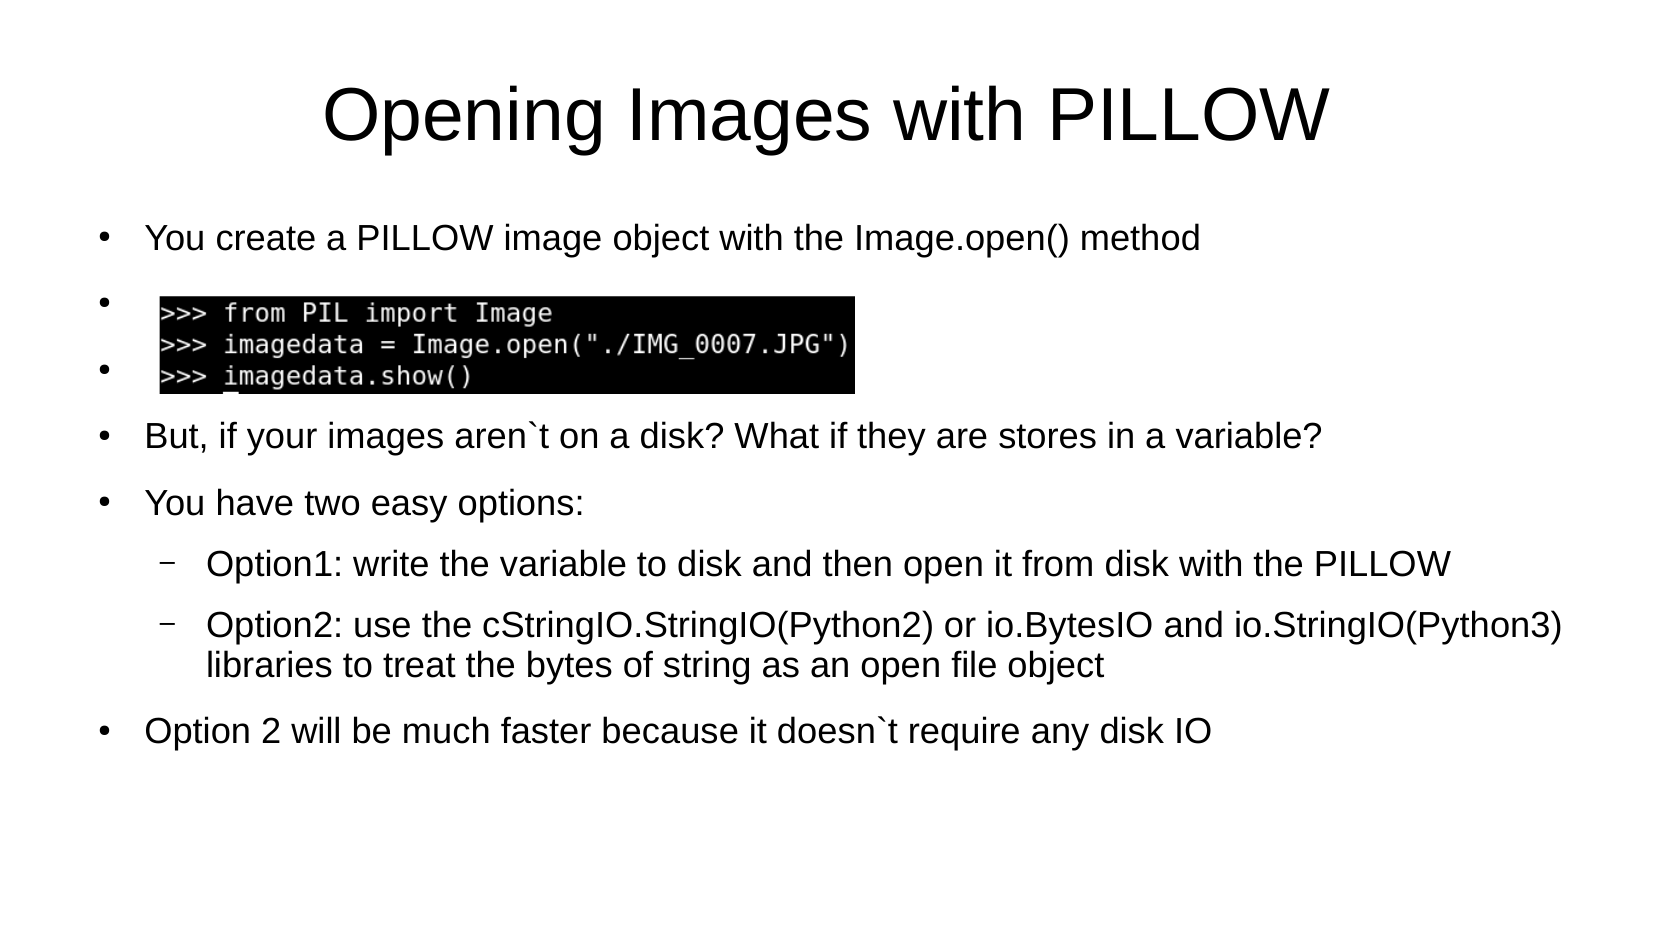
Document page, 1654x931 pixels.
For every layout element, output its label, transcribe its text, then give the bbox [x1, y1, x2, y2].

picture [159, 296, 856, 394]
title Opening Images with PILLOW [82, 37, 1571, 193]
list You create a PILLOW image object with the Image.open() method But, if your images aren`t on a disk? What if they are stores in a variable? You have two easy options: Option1: write the variable to disk and then open it from disk with the PILLOW Option2: use the cStringIO.StringIO(Python2) or io.BytesIO and io.StringIO(Python3) libraries to treat the bytes of string as an open file object Option 2 will be much faster because it doesn`t require any disk IO [82, 217, 1571, 758]
